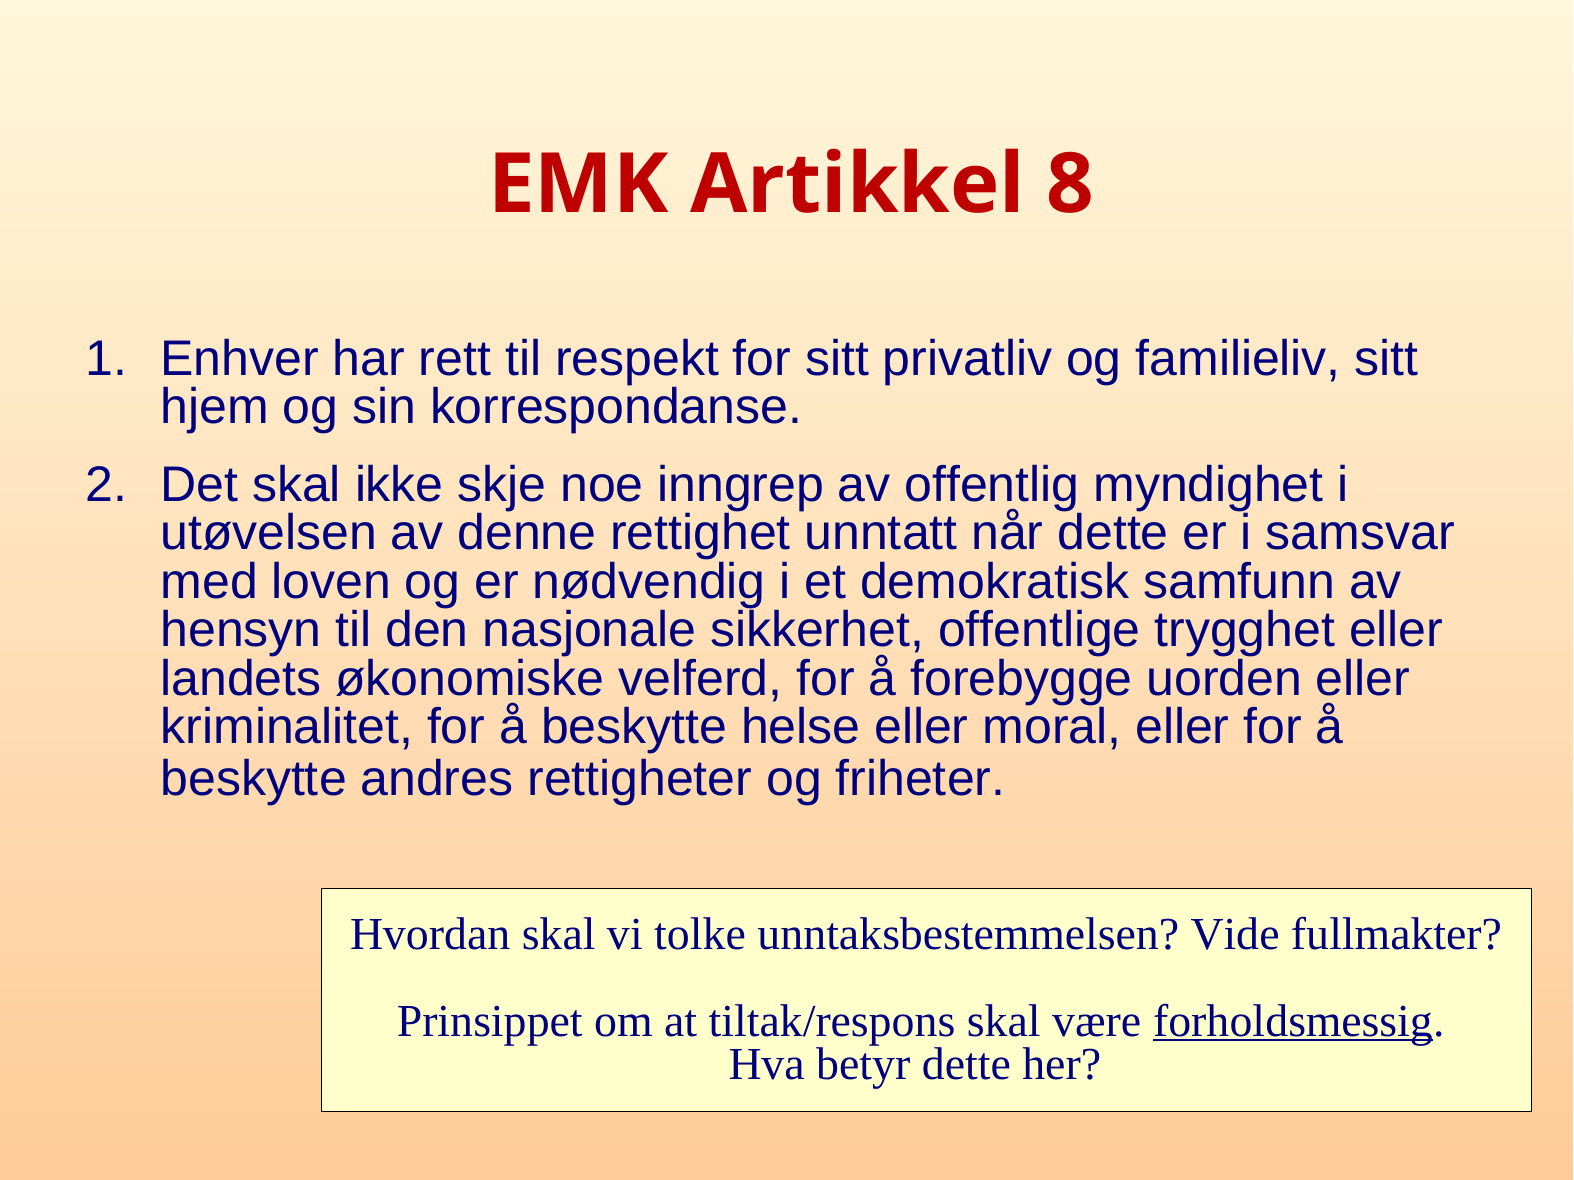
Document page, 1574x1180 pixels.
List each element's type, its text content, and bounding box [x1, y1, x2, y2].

text_box Hvordan skal vi tolke unntaksbestemmelsen? Vide fullmakter? Prinsippet om at tiltak/respons skal være forholdsmessig. Hva betyr dette her? [321, 888, 1532, 1112]
title EMK Artikkel 8 [39, 54, 1543, 309]
text_box [210, 455, 1517, 729]
list Enhver har rett til respekt for sitt privatliv og familieliv, sitt hjem og sin korrespondanse. Det skal ikke skje noe inngrep av offentlig myndighet i utøvelsen av denne rettighet unntatt når dette er i samsvar med loven og er nødvendig i et demokratisk samfunn av hensyn til den nasjonale sikkerhet, offentlige trygghet eller landets økonomiske velferd, for å forebygge uorden eller kriminalitet, for å beskytte helse eller moral, eller for å beskytte andres rettigheter og friheter. [85, 336, 1539, 1170]
